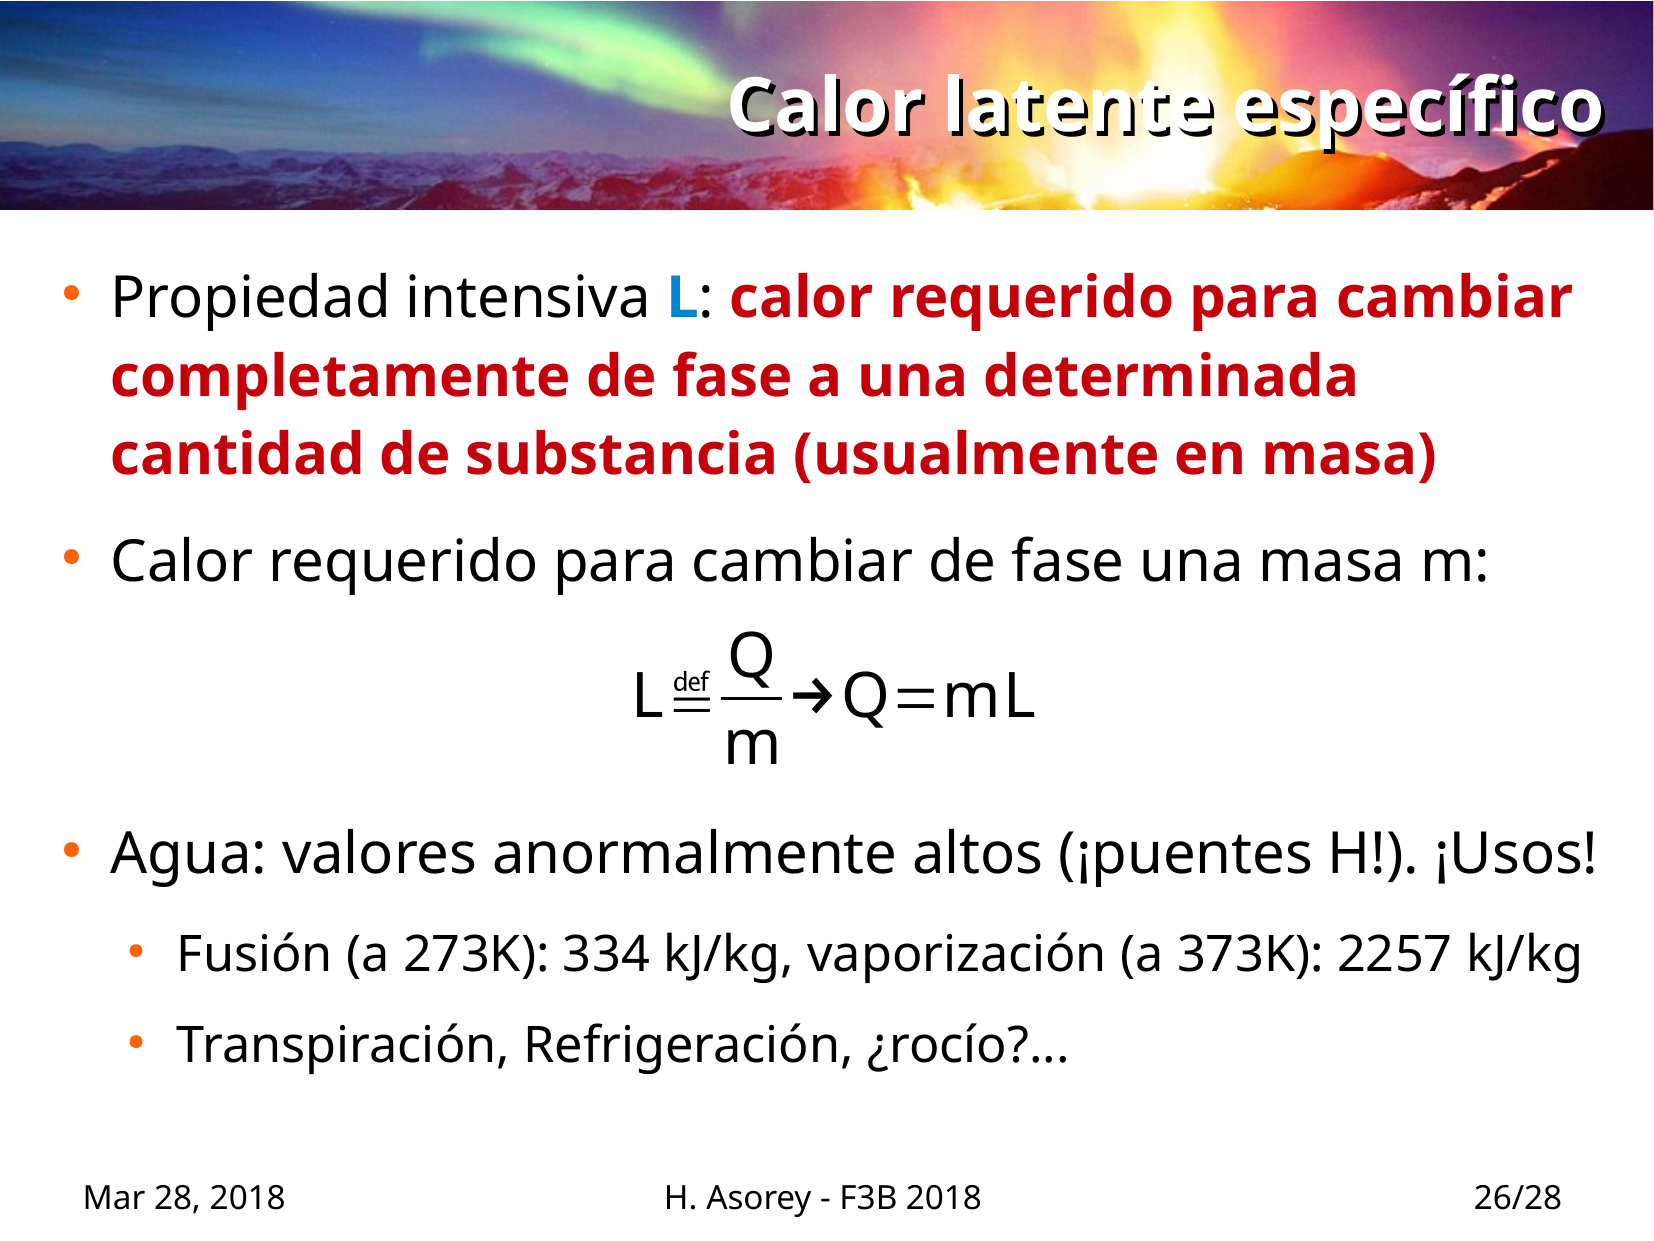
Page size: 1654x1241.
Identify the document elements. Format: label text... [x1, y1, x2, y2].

title Calor latente específico [45, 15, 1606, 191]
chart [625, 618, 1044, 780]
list Propiedad intensiva L: calor requerido para cambiar completamente de fase a una determinada cantidad de substancia (usualmente en masa) Calor requerido para cambiar de fase una masa m: Agua: valores anormalmente altos (¡puentes H!). ¡Usos! Fusión (a 273K): 334 kJ/kg, vaporización (a 373K): 2257 kJ/kg Transpiración, Refrigeración, ¿rocío?... [45, 255, 1606, 1156]
picture [0, 1, 1654, 210]
